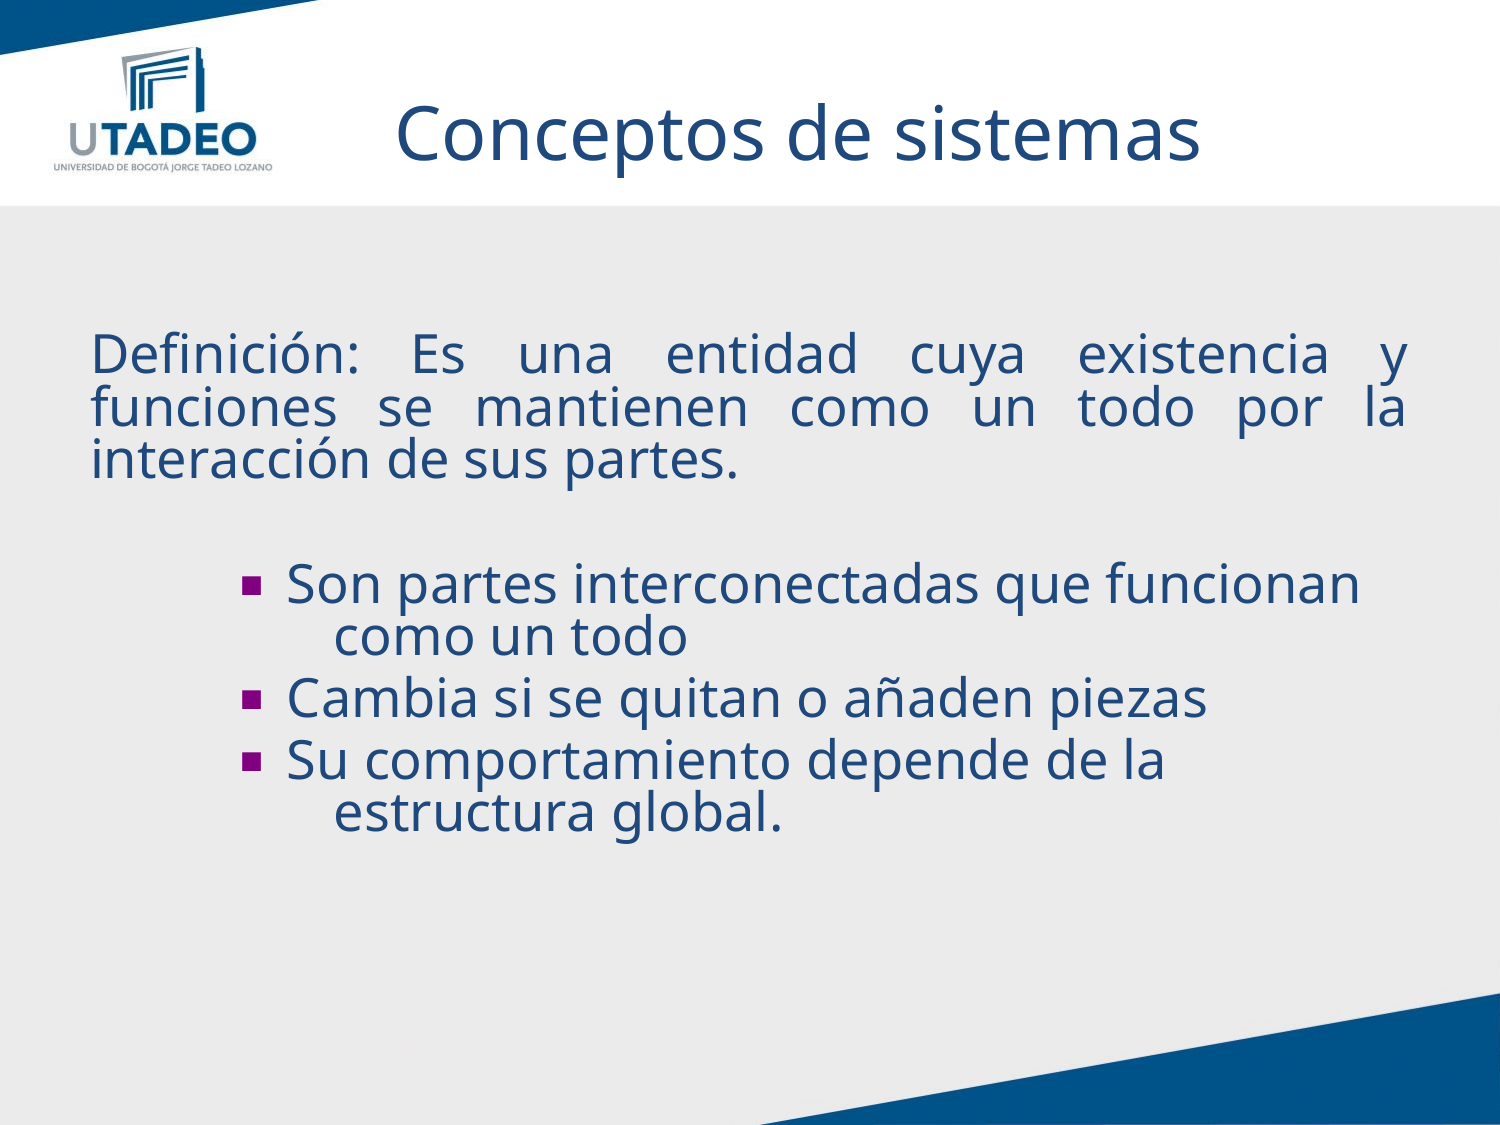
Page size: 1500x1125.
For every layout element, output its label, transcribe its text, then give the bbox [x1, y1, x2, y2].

list Definición: Es una entidad cuya existencia y funciones se mantienen como un todo por la interacción de sus partes. Son partes interconectadas que funcionan como un todo Cambia si se quitan o añaden piezas Su comportamiento depende de la estructura global. [75, 324, 1426, 1000]
title Conceptos de sistemas [379, 45, 1426, 233]
